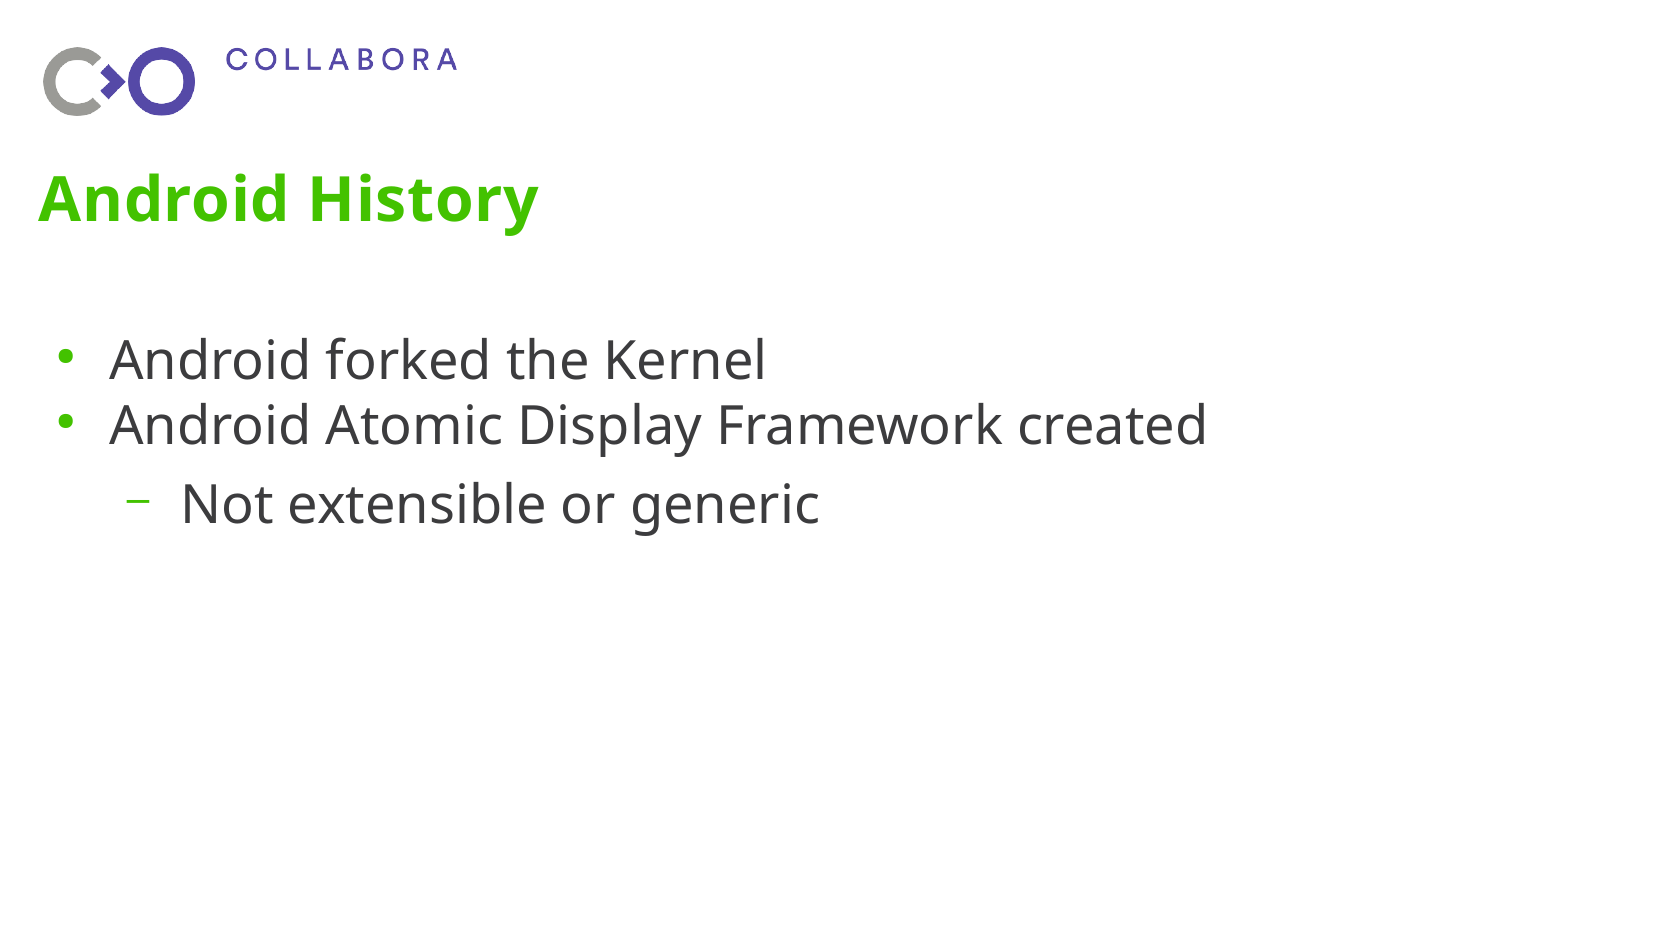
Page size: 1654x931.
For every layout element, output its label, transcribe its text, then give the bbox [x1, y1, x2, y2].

title Android History [38, 159, 1614, 216]
list Android forked the Kernel Android Atomic Display Framework created Not extensible or generic [38, 325, 1614, 581]
picture [43, 47, 457, 116]
